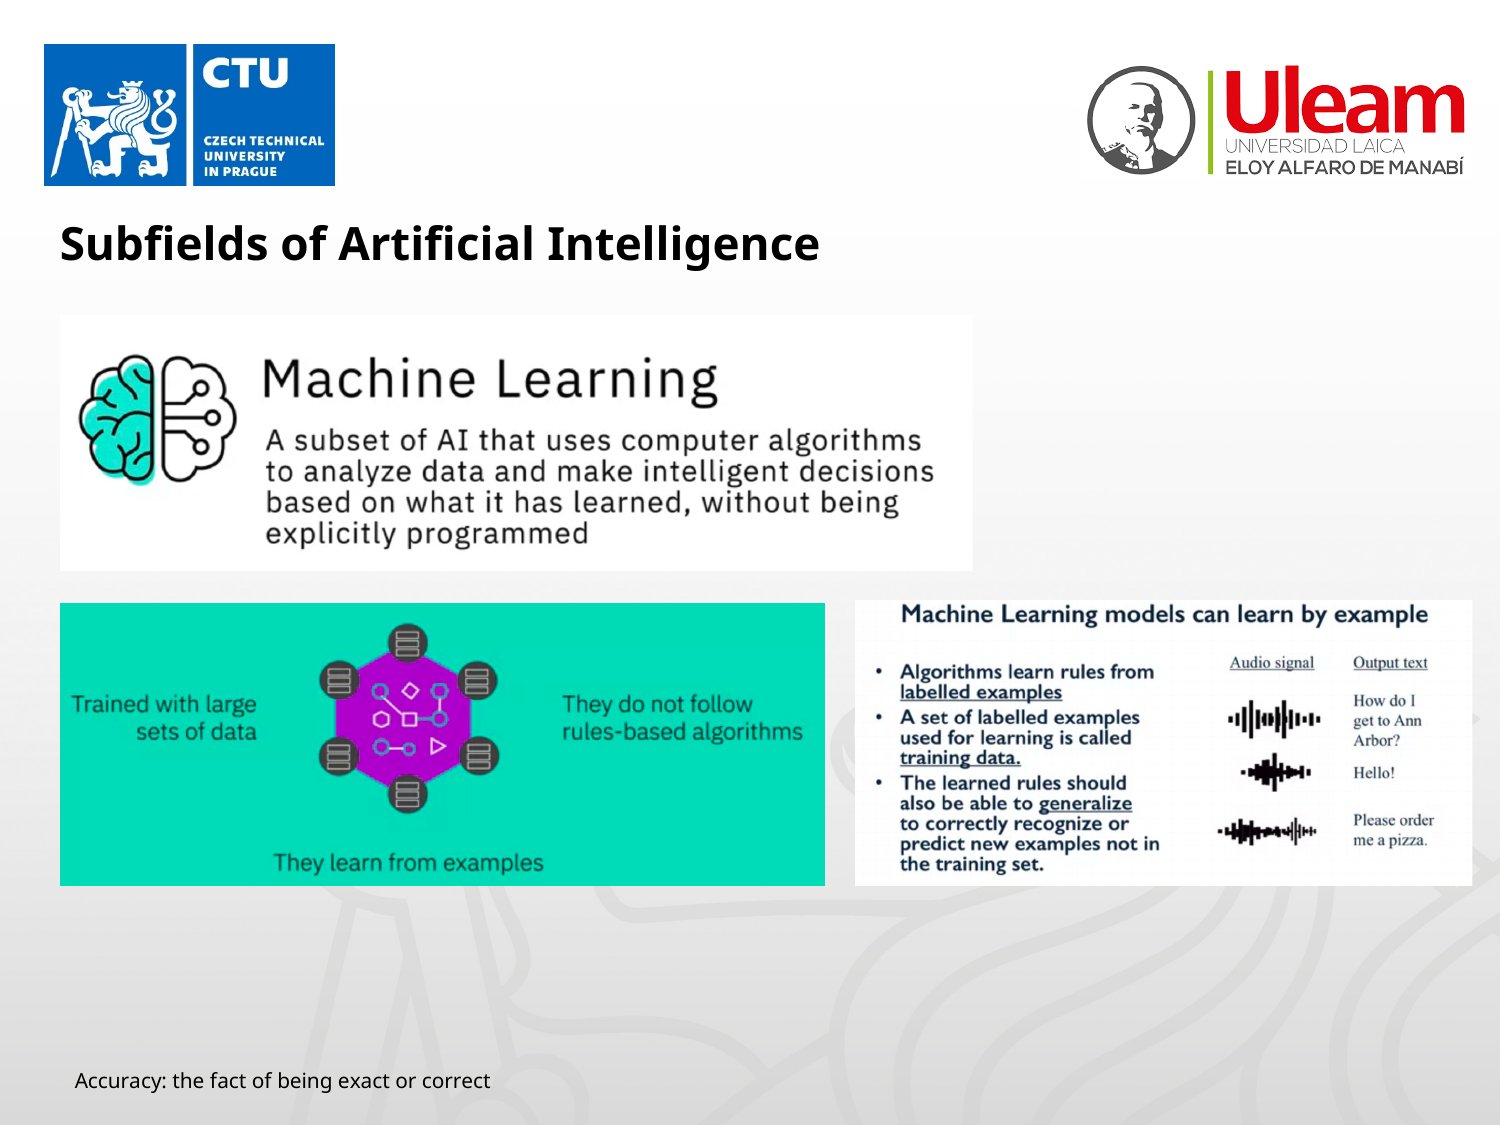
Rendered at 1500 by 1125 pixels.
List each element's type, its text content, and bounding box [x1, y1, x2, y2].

text_box Accuracy: the fact of being exact or correct [60, 1060, 571, 1125]
title Subfields of Artificial Intelligence [45, 212, 1306, 328]
picture [0, 0, 1500, 1125]
